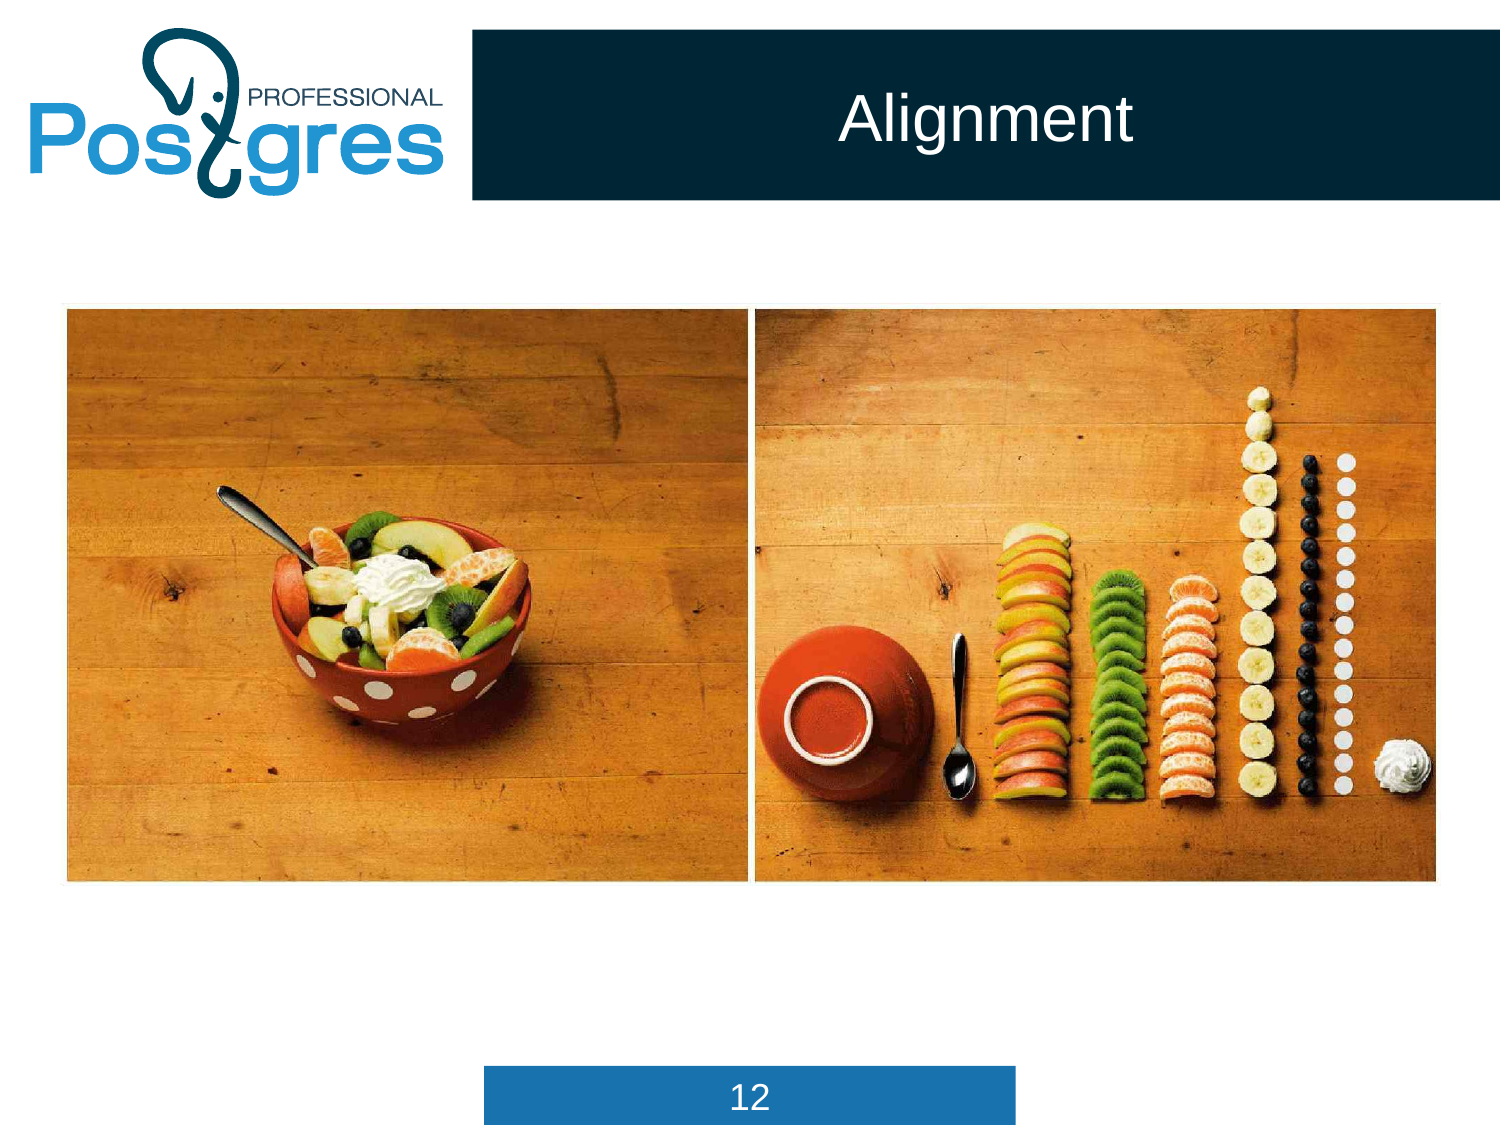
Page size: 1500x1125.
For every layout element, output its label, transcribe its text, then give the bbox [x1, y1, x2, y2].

title Alignment [472, 29, 1500, 201]
picture [60, 303, 1441, 886]
